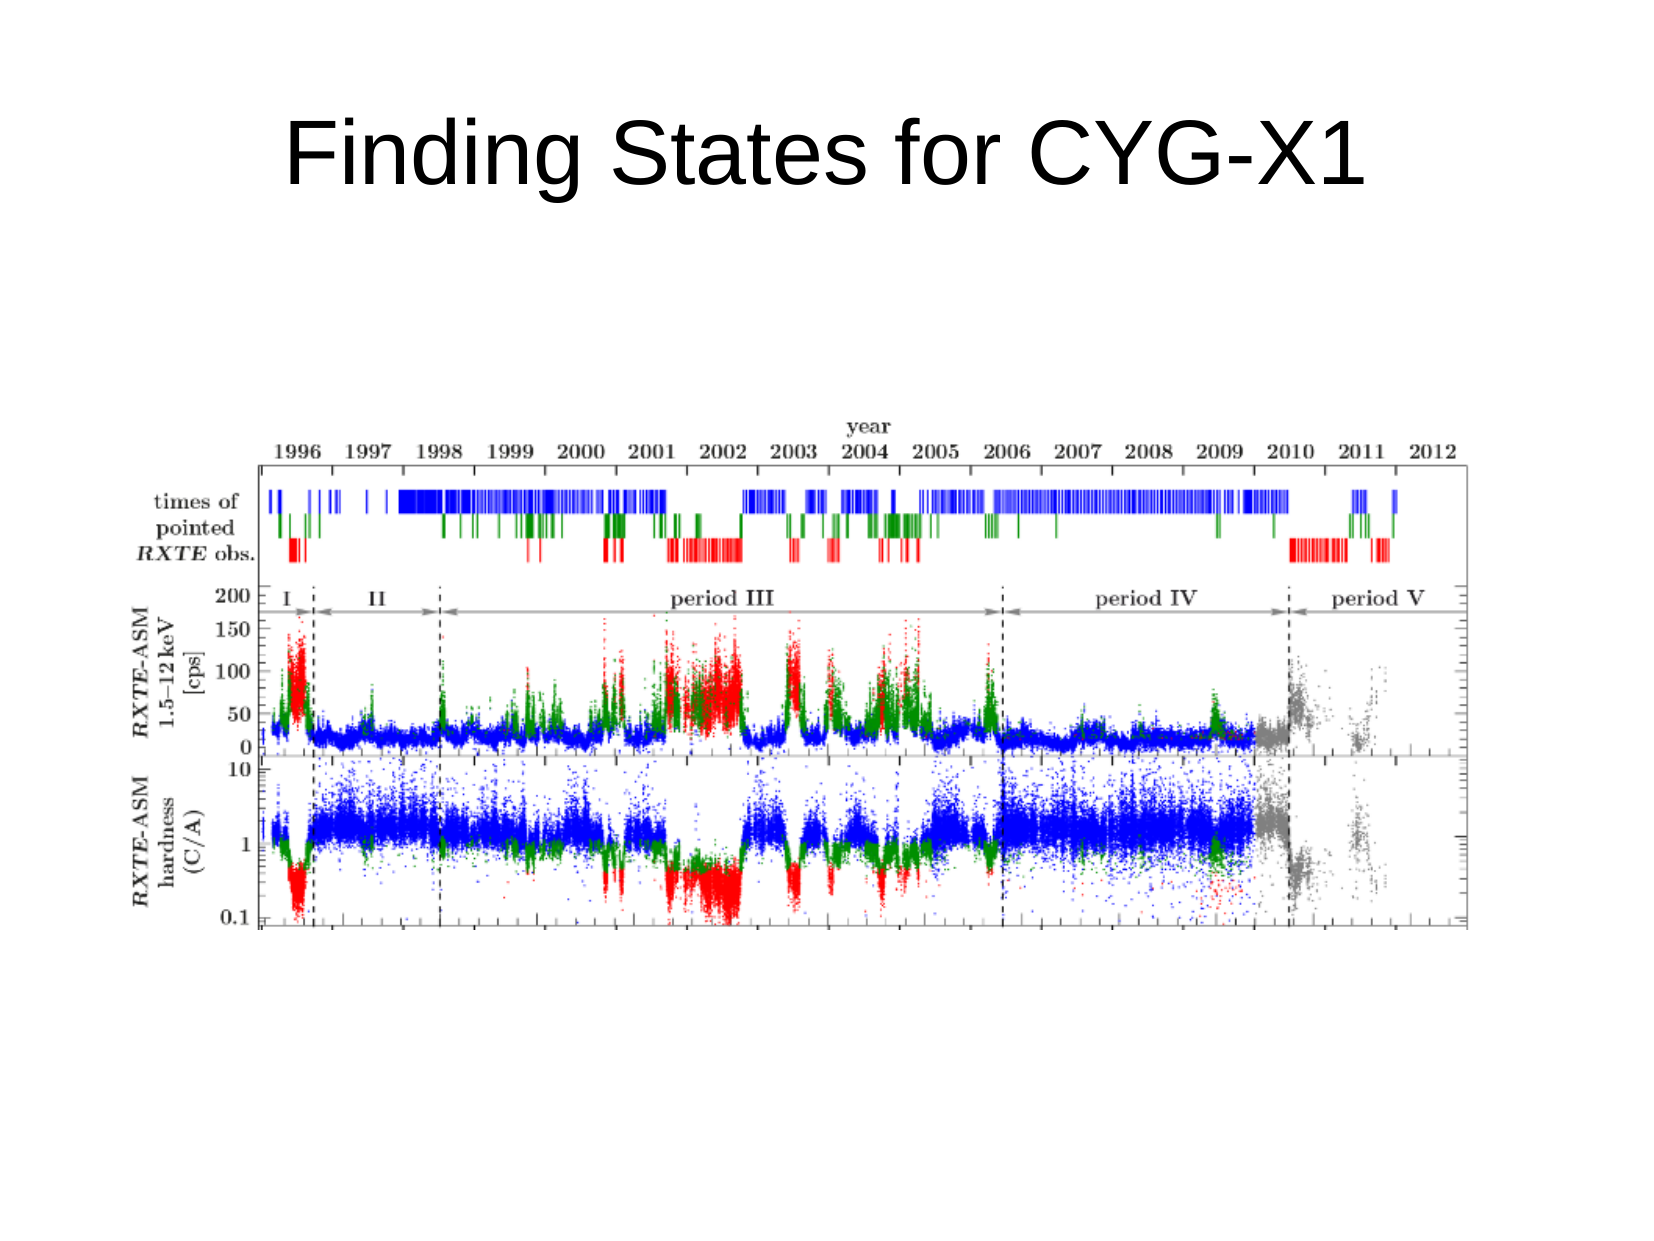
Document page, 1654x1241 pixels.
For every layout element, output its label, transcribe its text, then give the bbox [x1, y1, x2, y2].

picture [105, 415, 1487, 931]
title Finding States for CYG-X1 [82, 49, 1571, 257]
